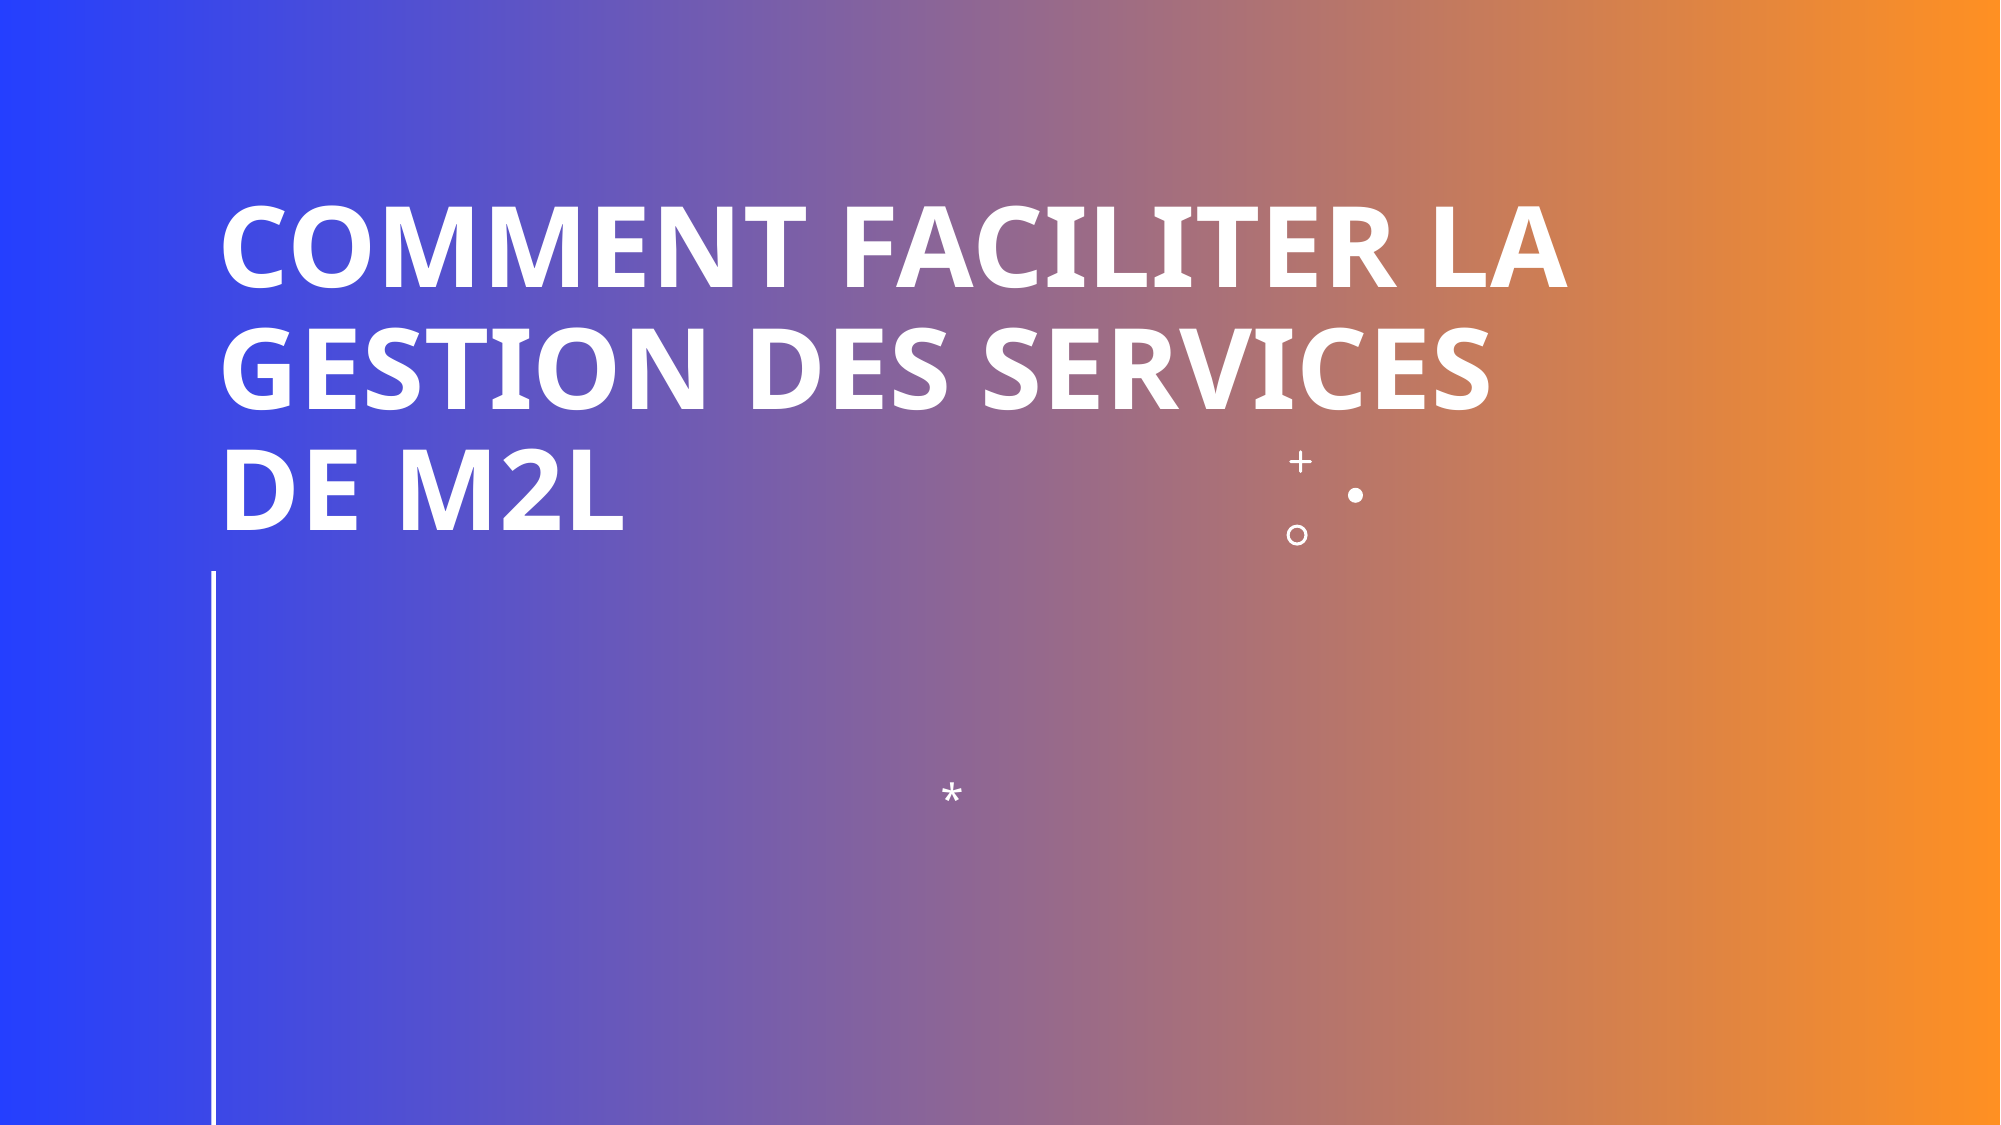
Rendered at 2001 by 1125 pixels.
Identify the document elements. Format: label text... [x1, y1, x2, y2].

subtitle * [925, 771, 1762, 968]
title Comment faciliter la gestion des services de M2L [202, 96, 1626, 563]
